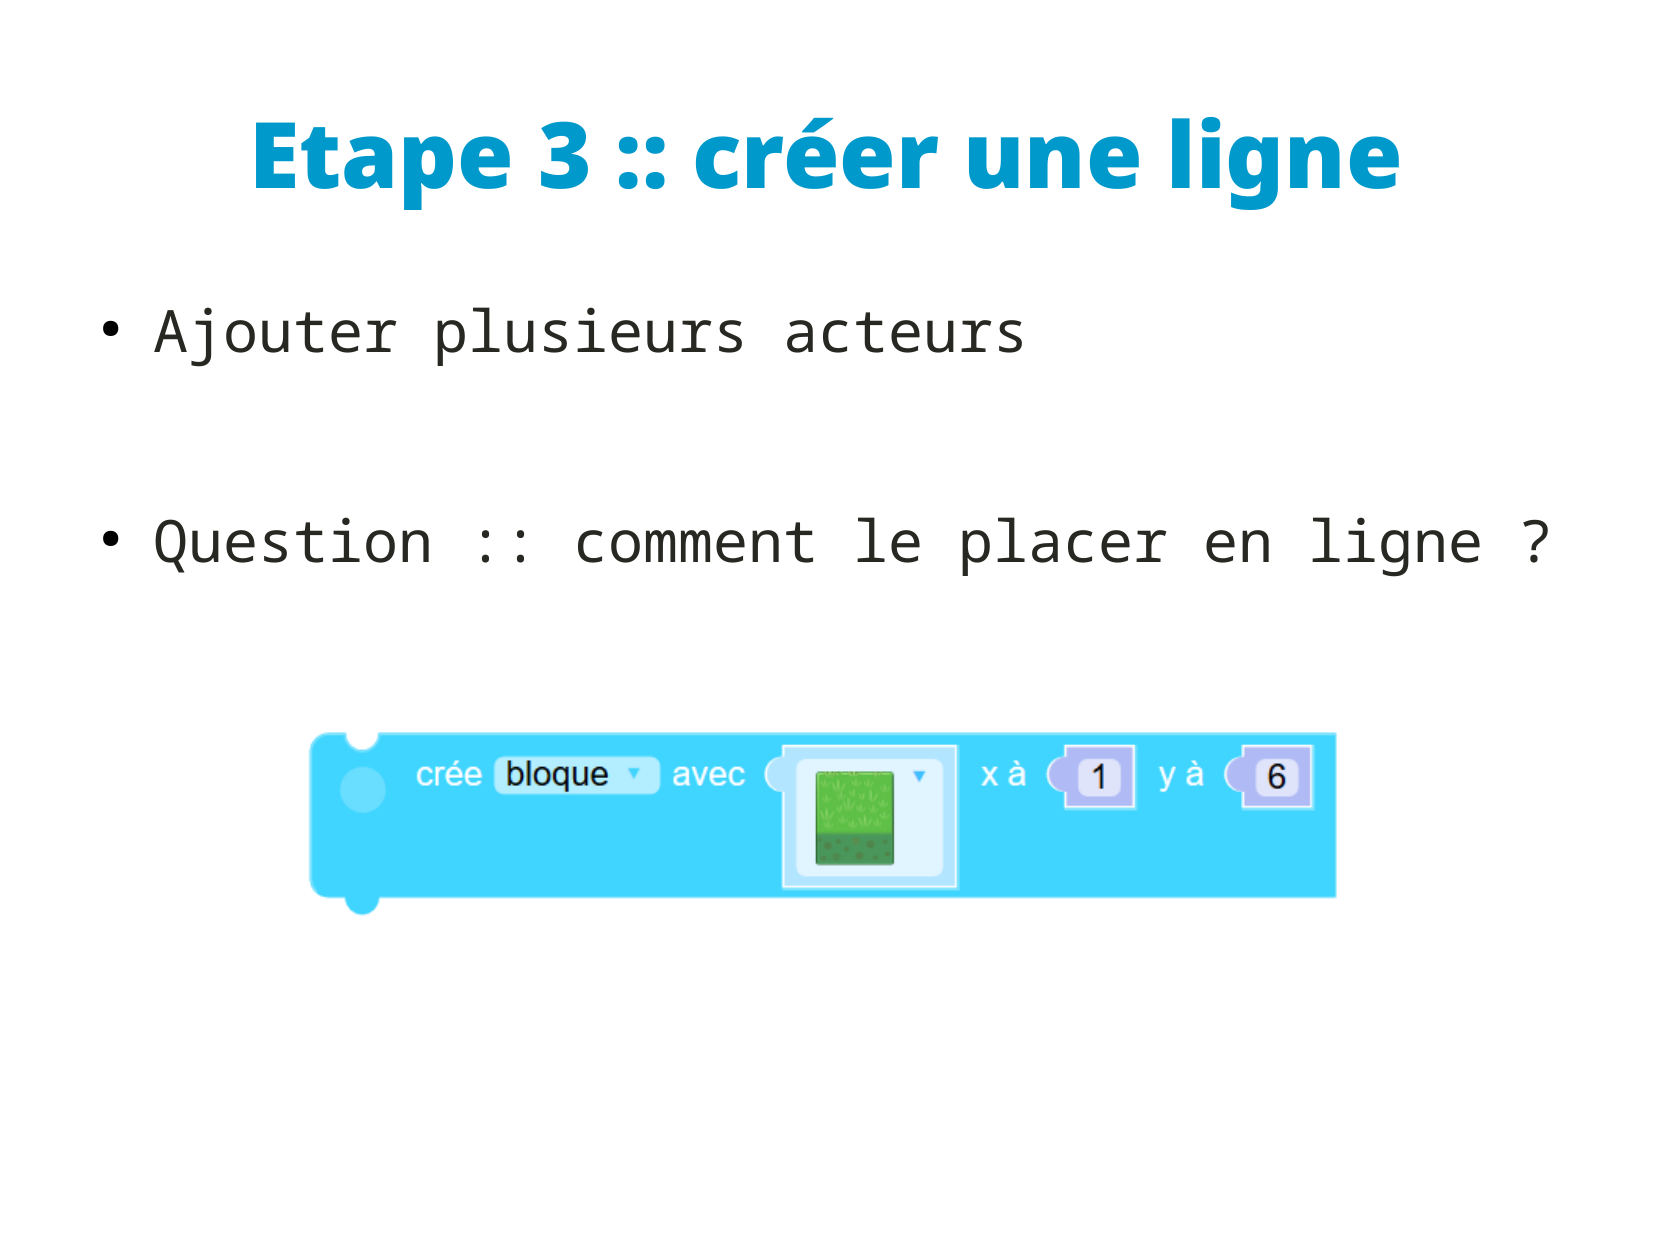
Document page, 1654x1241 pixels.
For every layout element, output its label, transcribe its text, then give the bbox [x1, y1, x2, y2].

title Etape 3 :: créer une ligne [82, 49, 1571, 257]
list Ajouter plusieurs acteurs Question :: comment le placer en ligne ? [82, 290, 1571, 1010]
picture [303, 720, 1351, 930]
